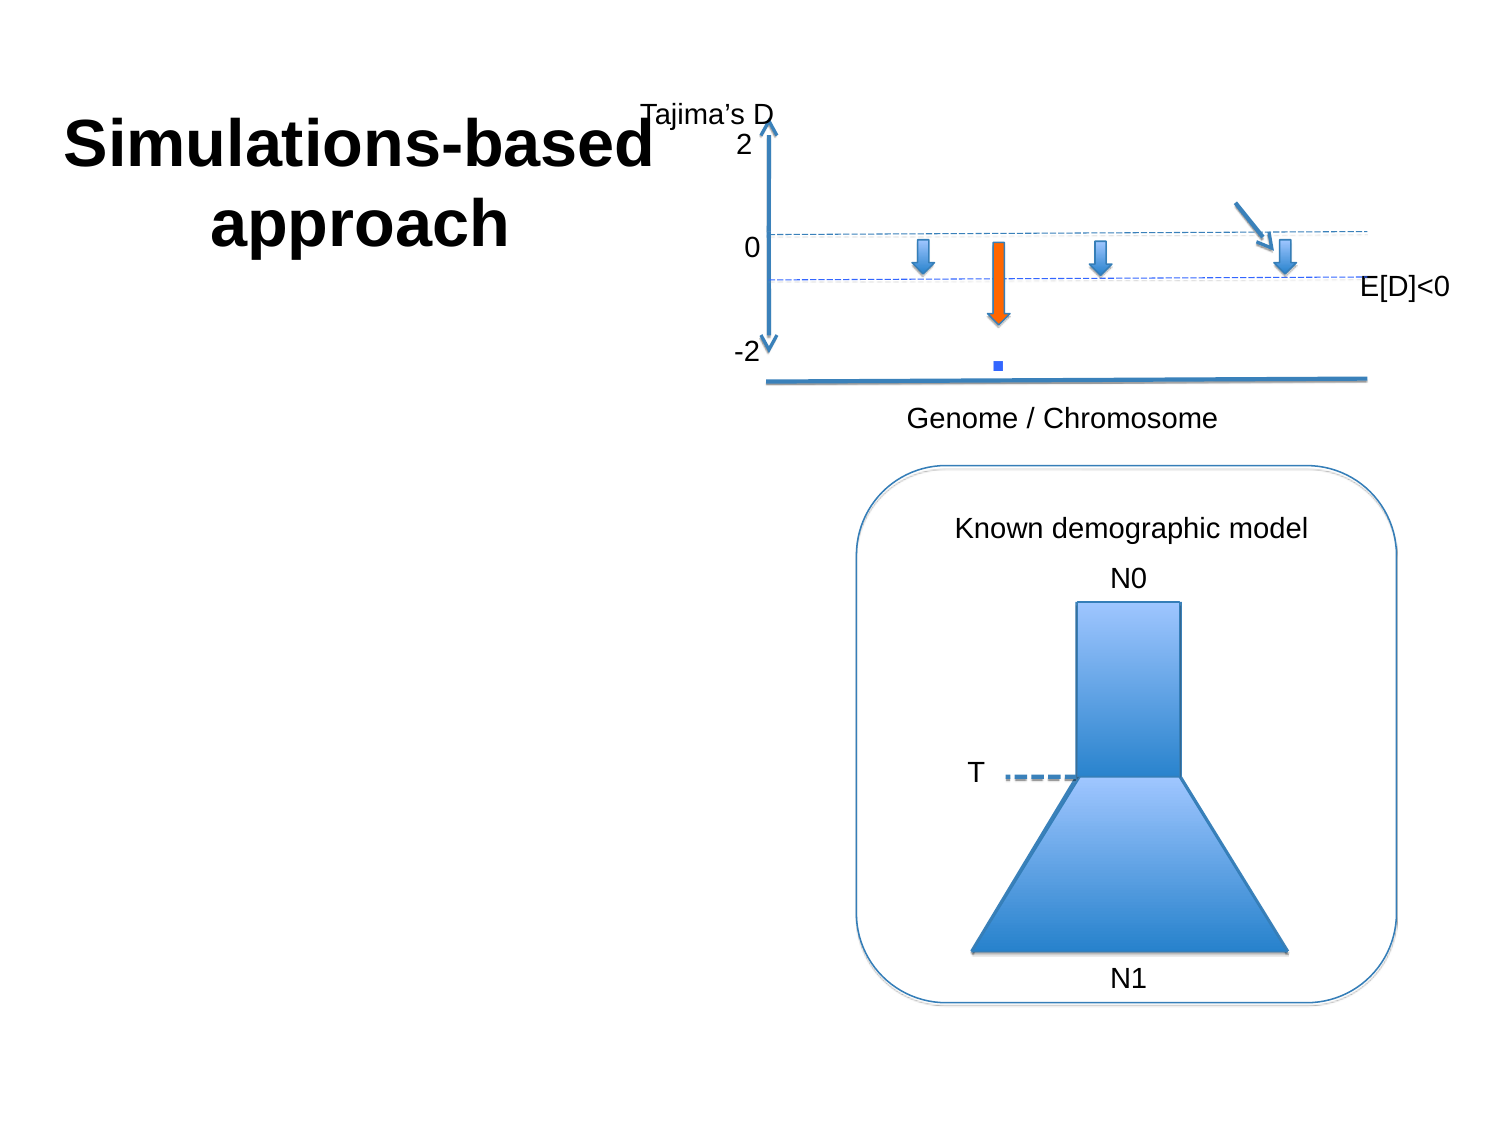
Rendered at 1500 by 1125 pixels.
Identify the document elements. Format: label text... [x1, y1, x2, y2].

title Simulations-based approach [46, 129, 674, 229]
text_box Tajima’s D [625, 88, 790, 138]
text_box [1273, 239, 1297, 274]
text_box 2 [721, 117, 768, 168]
text_box -2 [719, 324, 775, 375]
text_box Genome / Chromosome [891, 392, 1234, 443]
text_box Known demographic model [939, 502, 1324, 552]
text_box [1089, 241, 1112, 276]
text_box N1 [1095, 952, 1163, 1001]
text_box N0 [1095, 552, 1163, 601]
text_box [987, 242, 1011, 325]
text_box E[D]<0 [1345, 259, 1466, 310]
text_box 0 [729, 221, 776, 272]
text_box [911, 239, 935, 274]
text_box [972, 601, 1288, 952]
text_box T [952, 746, 1000, 797]
text_box . [975, 297, 1023, 393]
